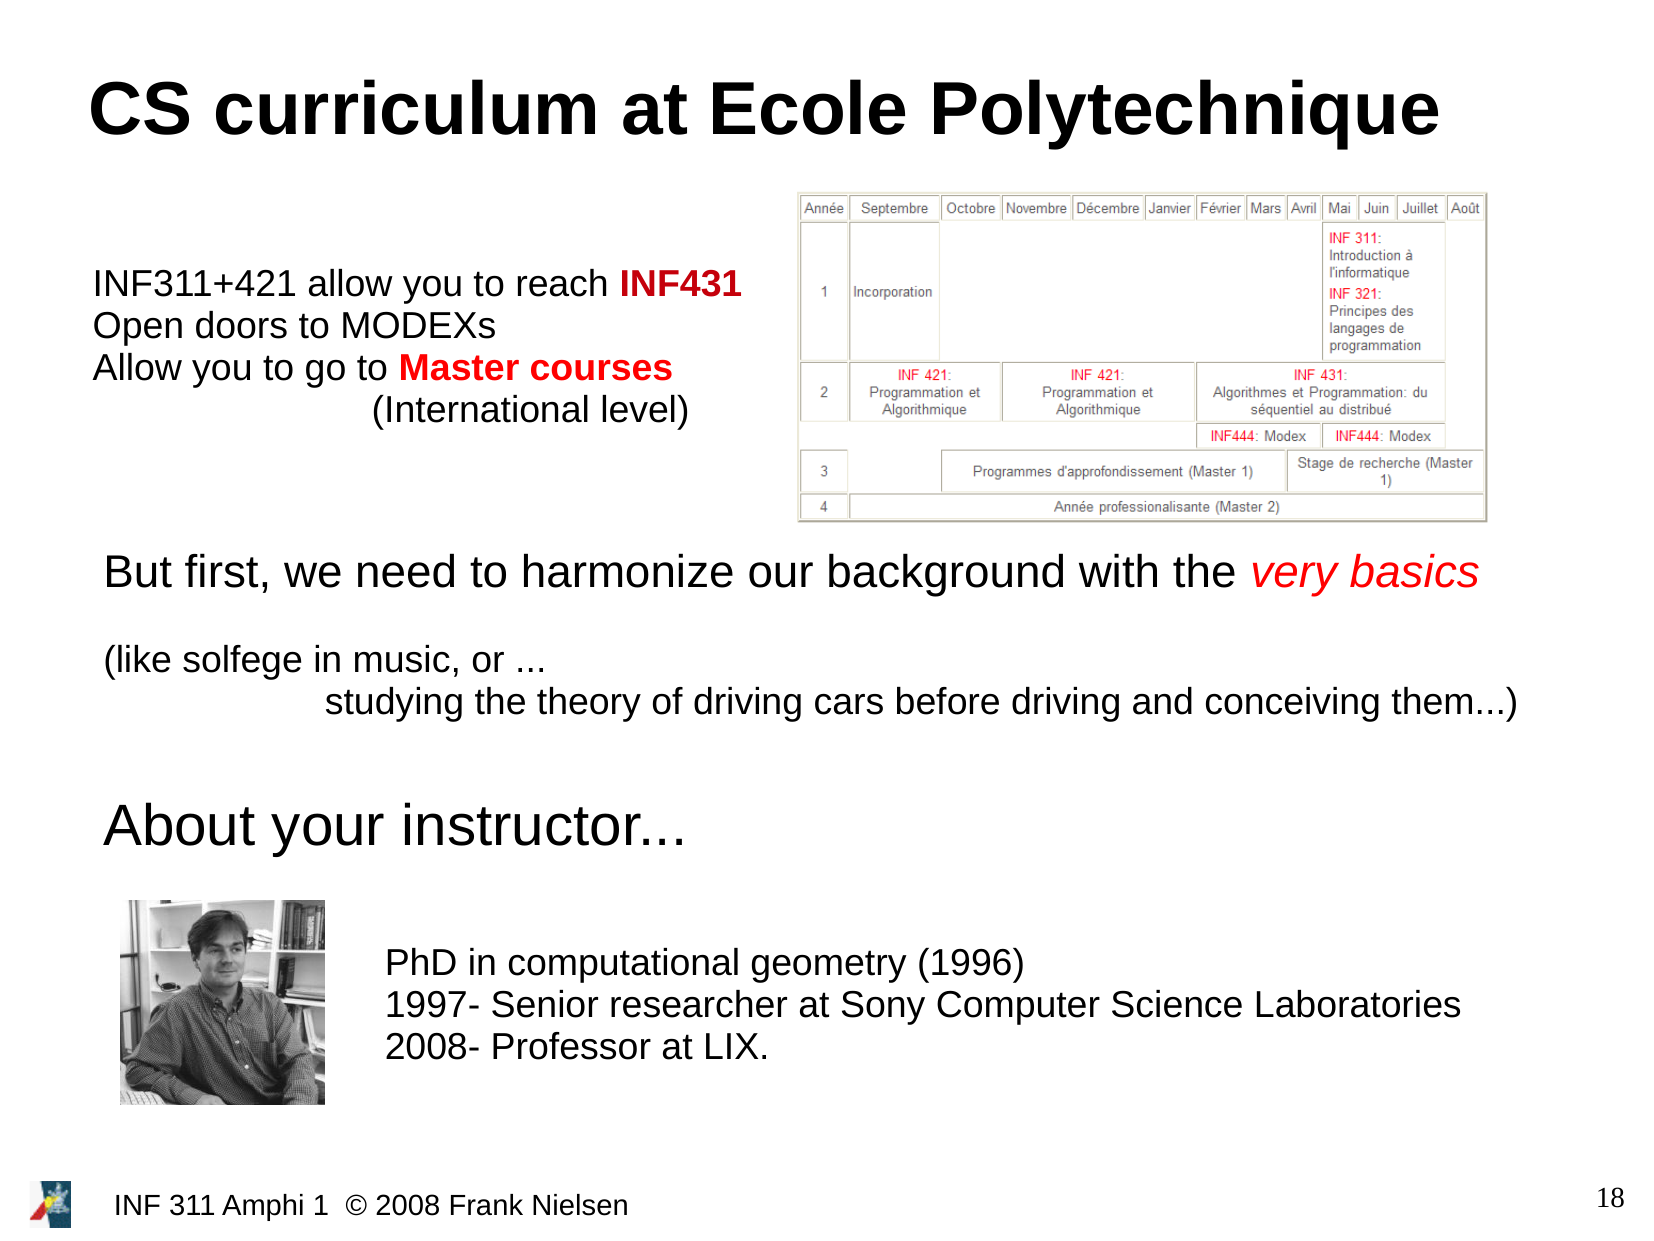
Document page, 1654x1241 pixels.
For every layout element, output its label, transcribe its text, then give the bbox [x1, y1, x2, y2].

picture [120, 900, 325, 1105]
text_box But first, we need to harmonize our background with the very basics (like solfege in music, or ... studying the theory of driving cars before driving and conceiving them...) [88, 538, 1544, 731]
picture [29, 1181, 71, 1228]
text_box CS curriculum at Ecole Polytechnique [53, 59, 1654, 296]
text_box INF311+421 allow you to reach INF431 Open doors to MODEXs Allow you to go to Master courses (International level) [67, 296, 770, 441]
text_box PhD in computational geometry (1996) 1997- Senior researcher at Sony Computer Science Laboratories 2008- Professor at LIX. [369, 933, 1477, 1075]
text_box About your instructor... [88, 785, 1528, 866]
picture [797, 296, 1496, 532]
